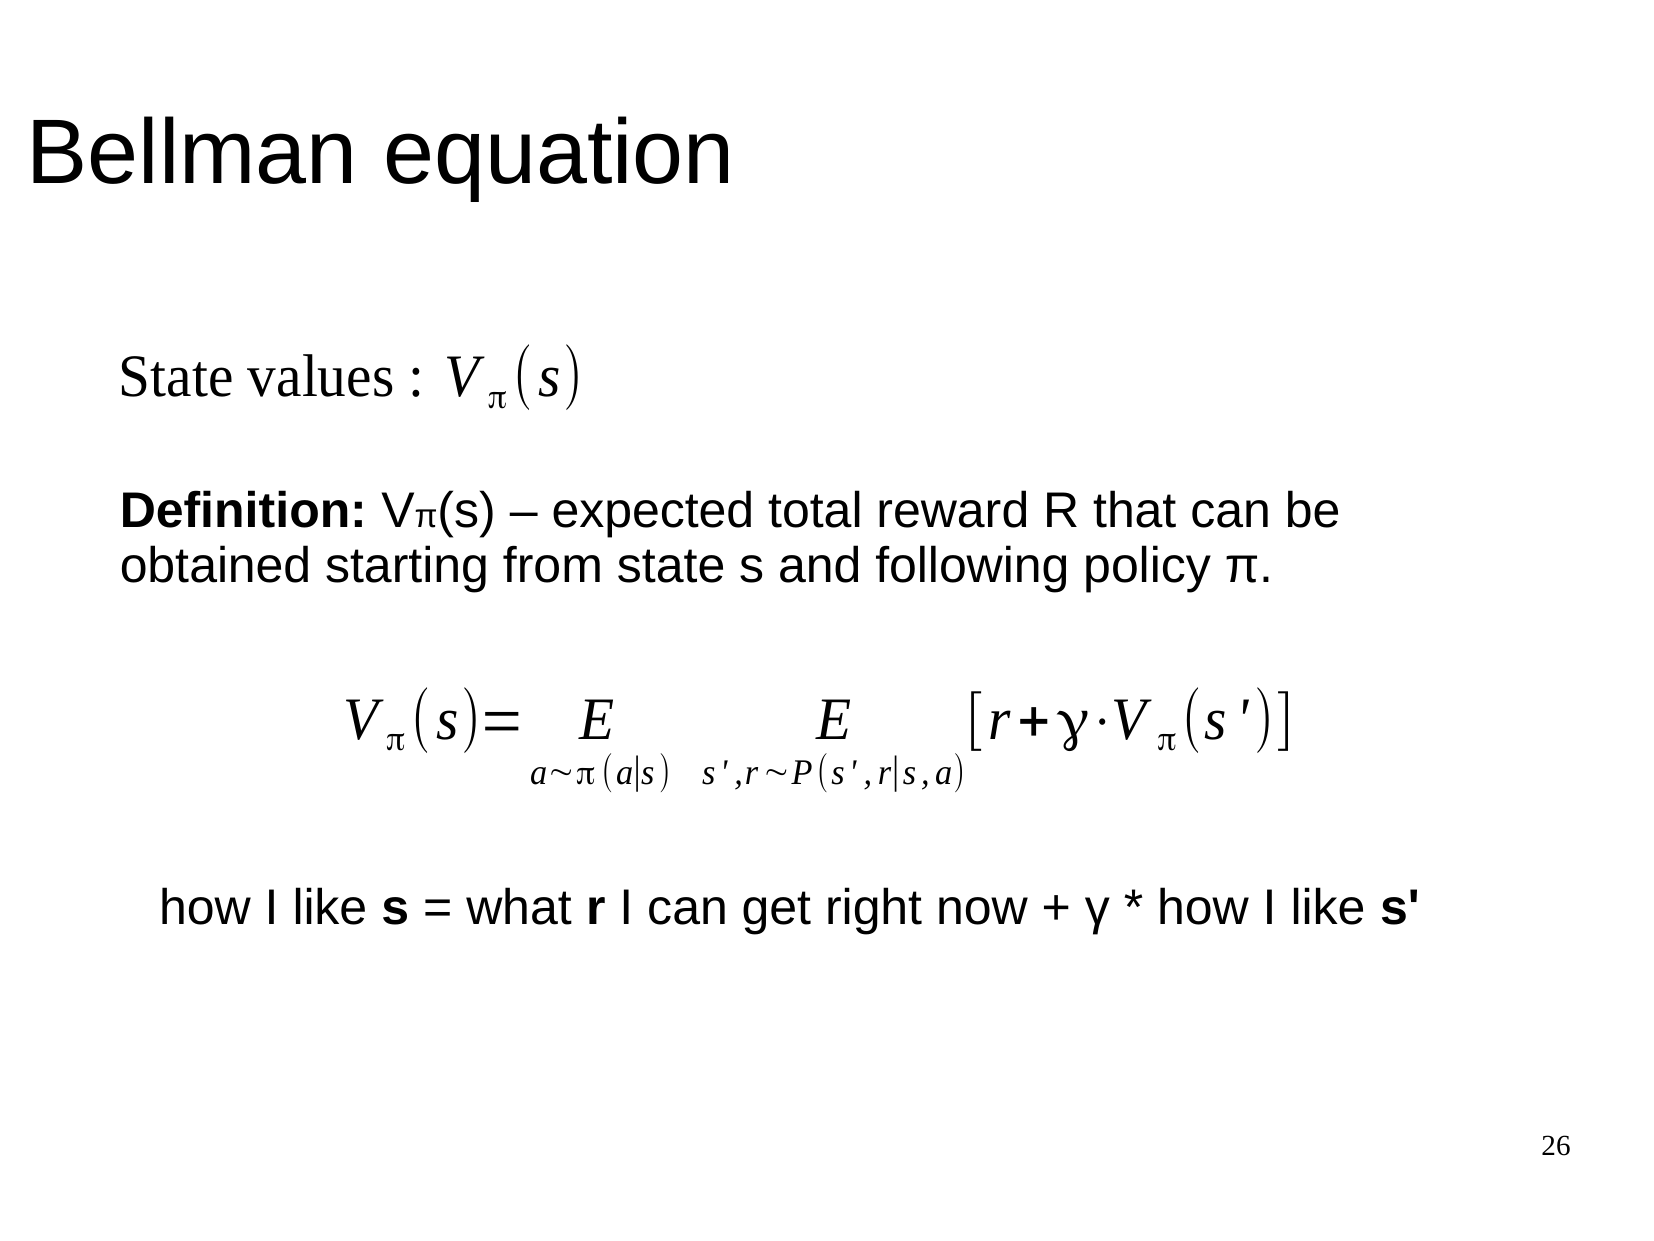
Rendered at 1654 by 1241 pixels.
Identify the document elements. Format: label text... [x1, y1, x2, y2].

text_box how I like s = what r I can get right now + γ * how I like s' [144, 872, 1435, 944]
chart [328, 682, 1305, 795]
chart [104, 340, 596, 413]
text_box Bellman equation [11, 93, 1477, 211]
text_box Definition: Vπ(s) – expected total reward R that can be obtained starting from state s and following policy π. [34, 418, 1361, 659]
